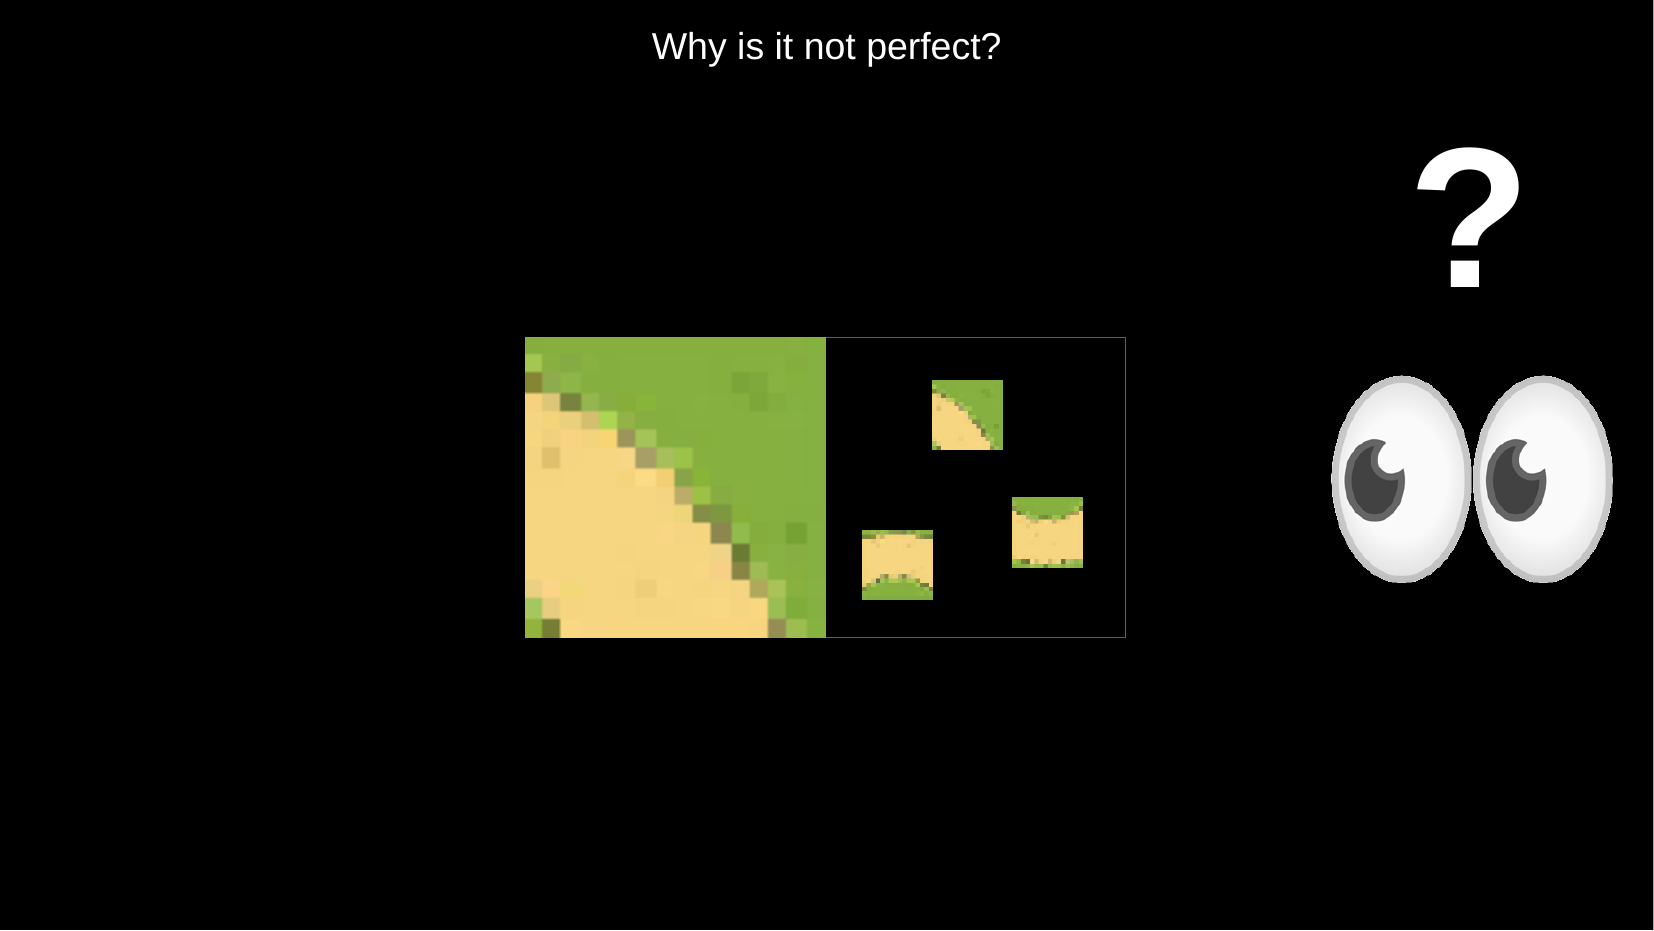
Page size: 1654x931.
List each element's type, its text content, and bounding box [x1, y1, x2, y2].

picture [932, 380, 1003, 451]
text_box ? [1393, 99, 1507, 338]
text_box Why is it not perfect? [0, 18, 1654, 76]
picture [862, 530, 933, 601]
picture [1331, 375, 1613, 583]
picture [525, 337, 826, 638]
picture [1012, 497, 1083, 568]
